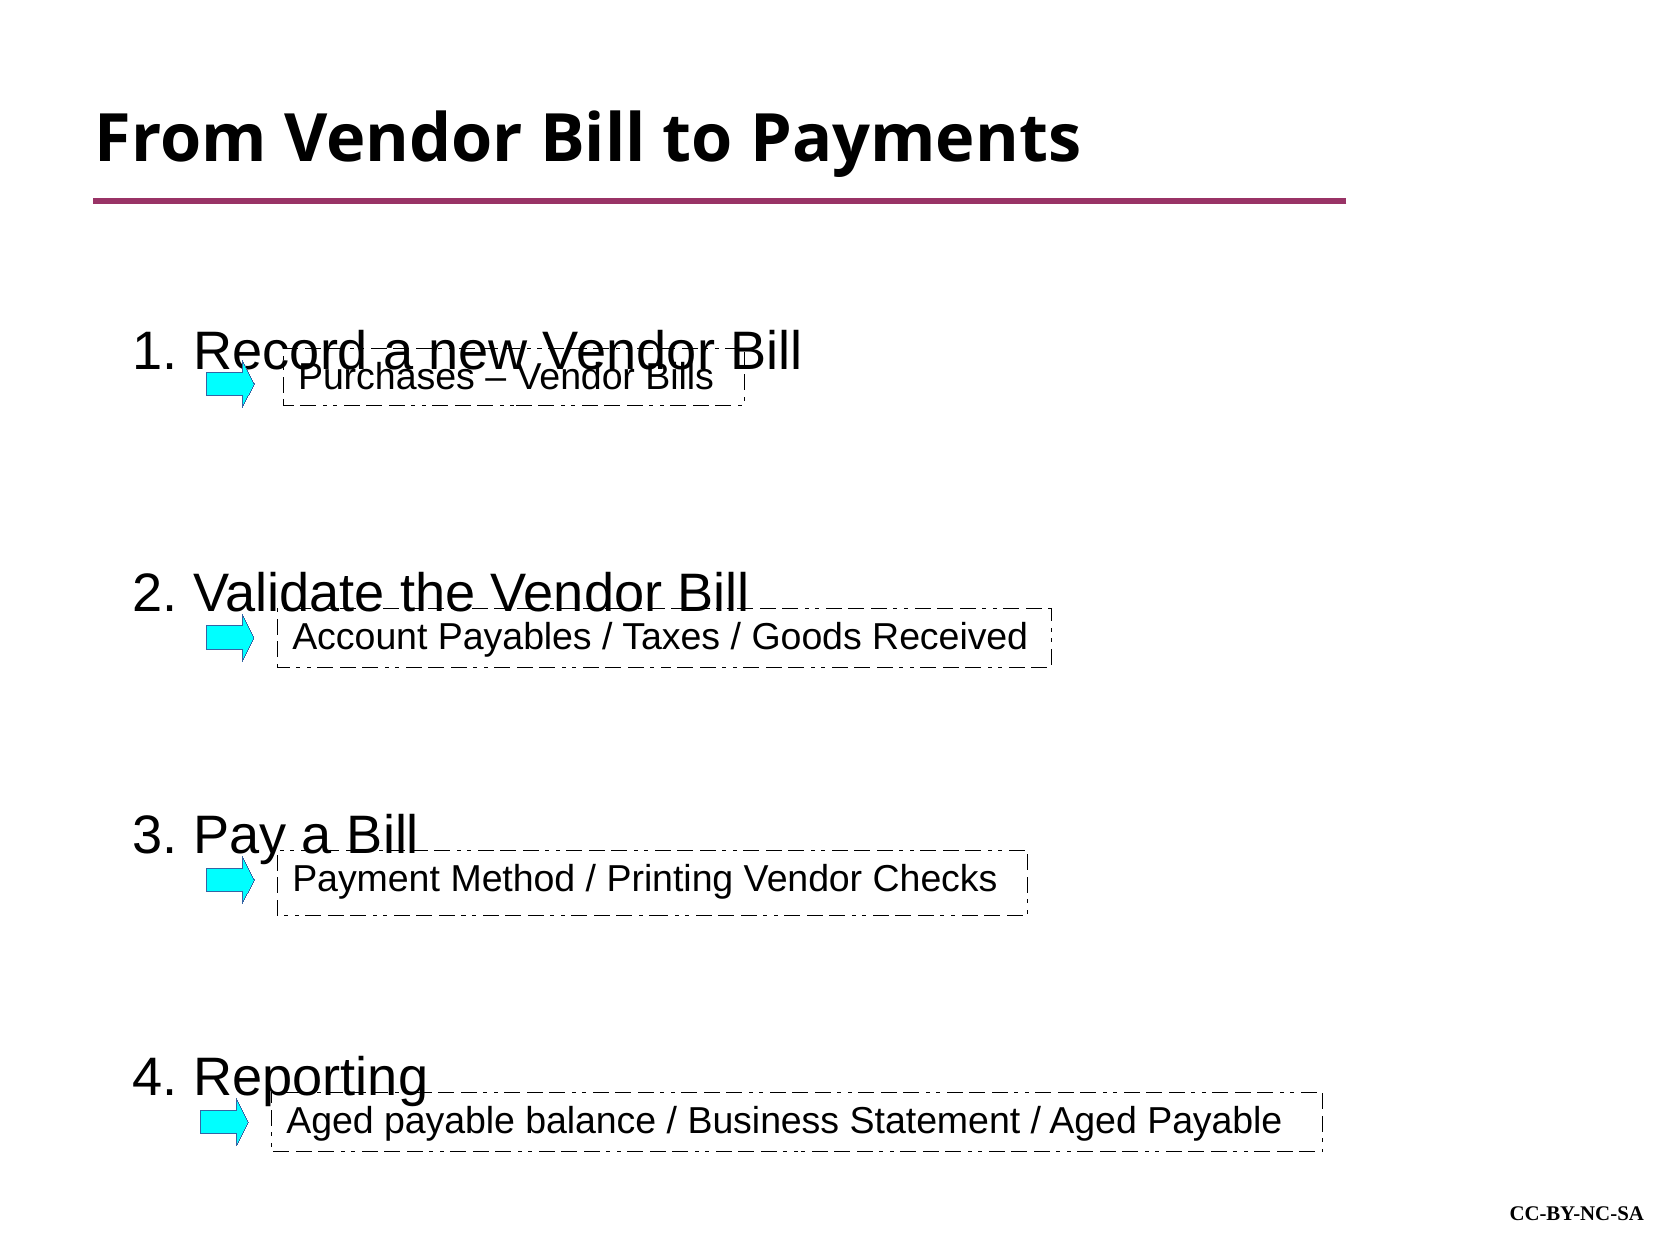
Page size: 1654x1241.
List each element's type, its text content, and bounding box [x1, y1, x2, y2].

text_box [200, 1098, 249, 1146]
title From Vendor Bill to Payments [94, 31, 1571, 239]
text_box Purchases – Vendor Bills [283, 348, 745, 406]
text_box Account Payables / Taxes / Goods Received [277, 608, 1052, 668]
text_box Record a new Vendor Bill Validate the Vendor Bill Pay a Bill Reporting [118, 252, 1430, 1058]
text_box [206, 614, 254, 662]
text_box Aged payable balance / Business Statement / Aged Payable [271, 1092, 1323, 1152]
text_box Payment Method / Printing Vendor Checks [277, 850, 1028, 916]
text_box [206, 360, 255, 408]
text_box [206, 856, 255, 904]
